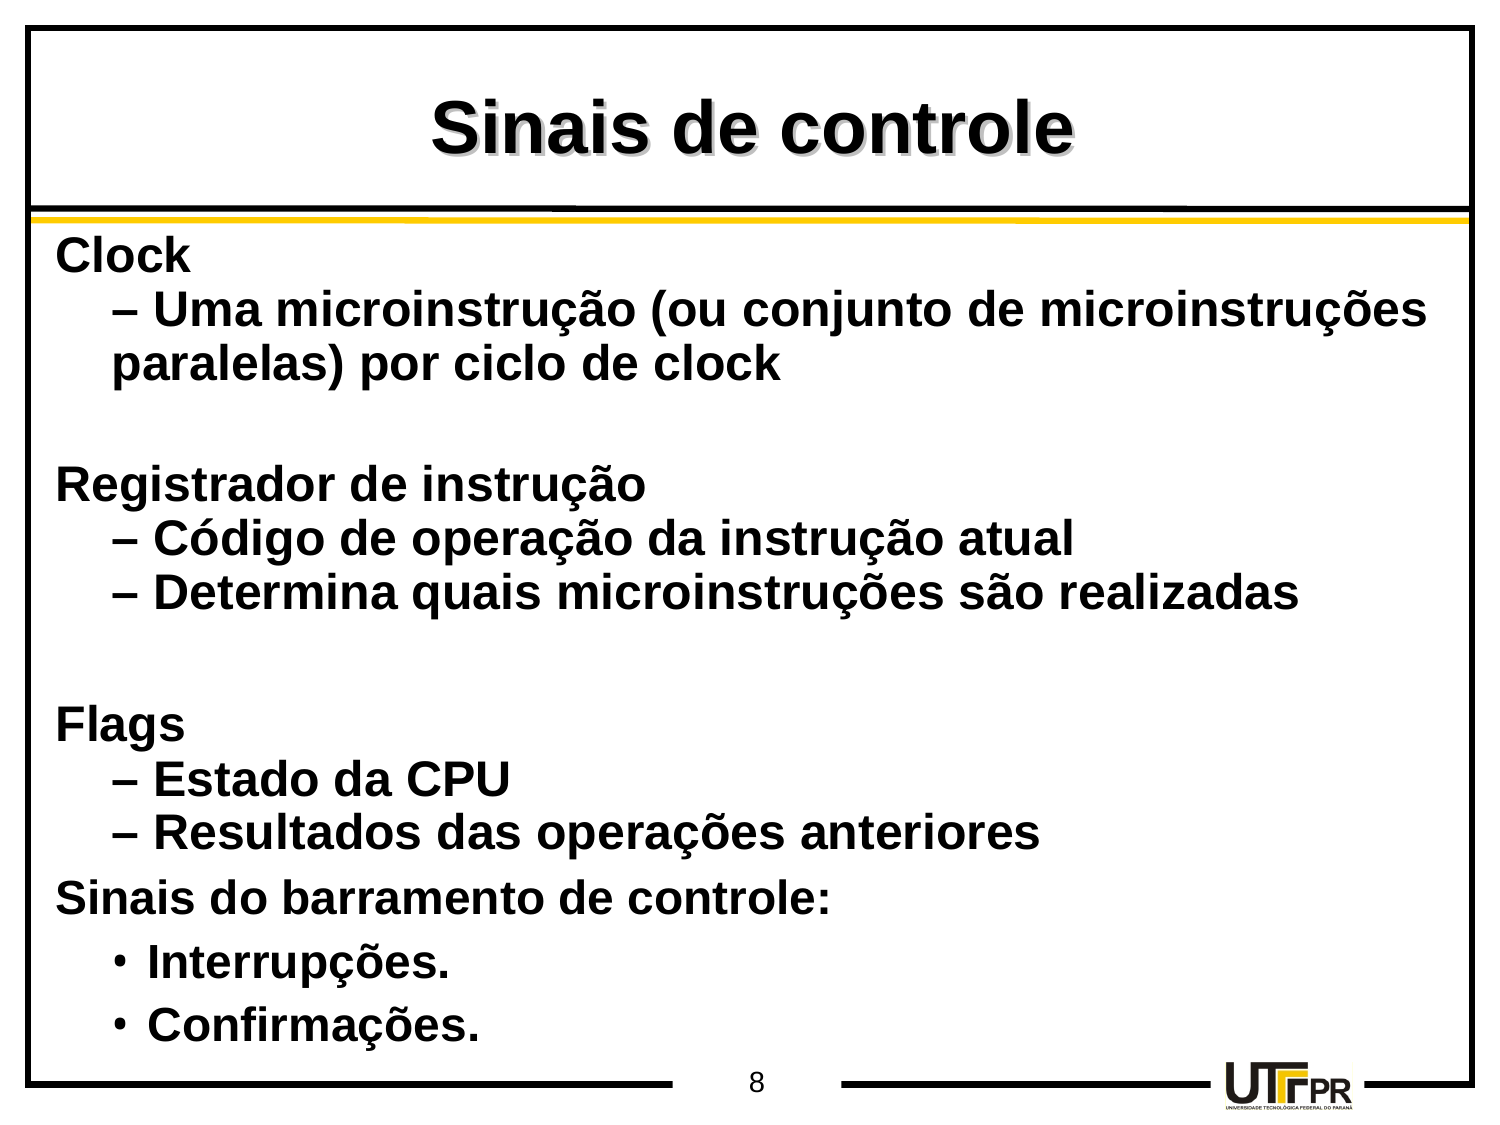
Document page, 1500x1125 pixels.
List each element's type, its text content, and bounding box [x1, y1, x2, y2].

list Clock – Uma microinstrução (ou conjunto de microinstruções paralelas) por ciclo de clock Registrador de instrução – Código de operação da instrução atual – Determina quais microinstruções são realizadas Flags – Estado da CPU – Resultados das operações anteriores Sinais do barramento de controle: Interrupções. Confirmações. [40, 222, 1477, 1066]
title Sinais de controle [29, 85, 1477, 180]
picture [1225, 1066, 1353, 1110]
